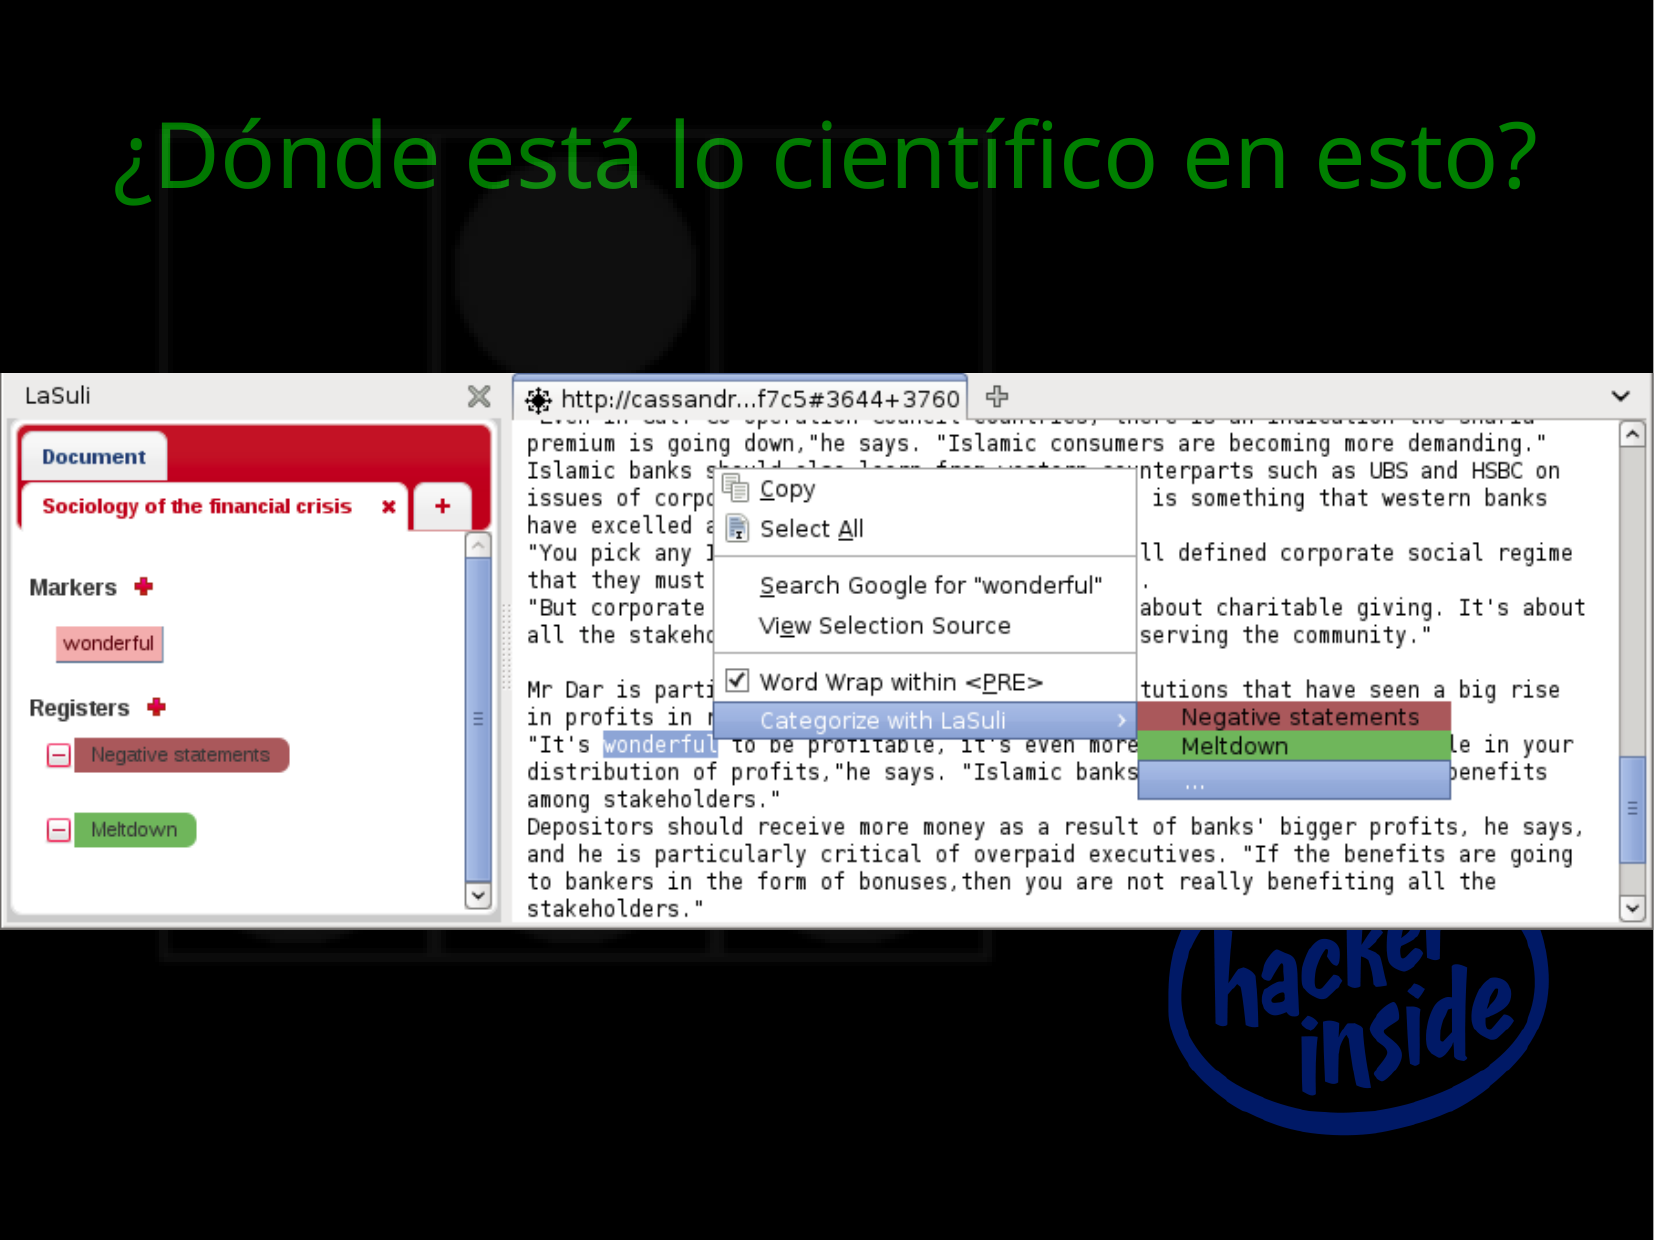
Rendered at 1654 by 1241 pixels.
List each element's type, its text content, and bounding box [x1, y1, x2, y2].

title ¿Dónde está lo científico en esto? [82, 49, 1571, 257]
picture [0, 88, 1654, 1152]
